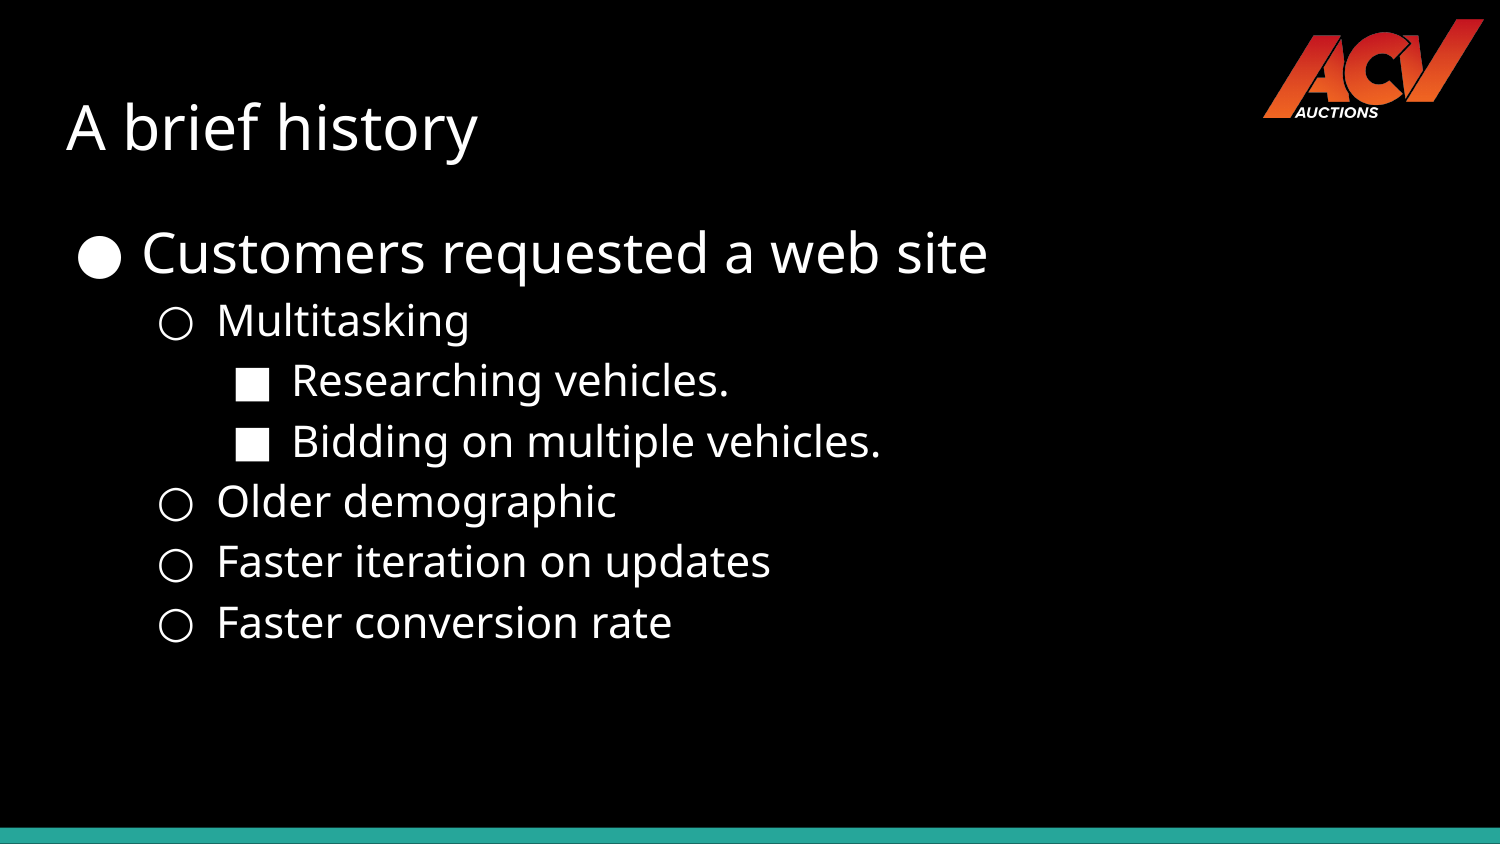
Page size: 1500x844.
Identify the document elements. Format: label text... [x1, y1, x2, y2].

title A brief history [51, 72, 1449, 174]
list Customers requested a web site Multitasking Researching vehicles. Bidding on multiple vehicles. Older demographic Faster iteration on updates Faster conversion rate [51, 192, 1449, 750]
picture [1262, 19, 1484, 118]
